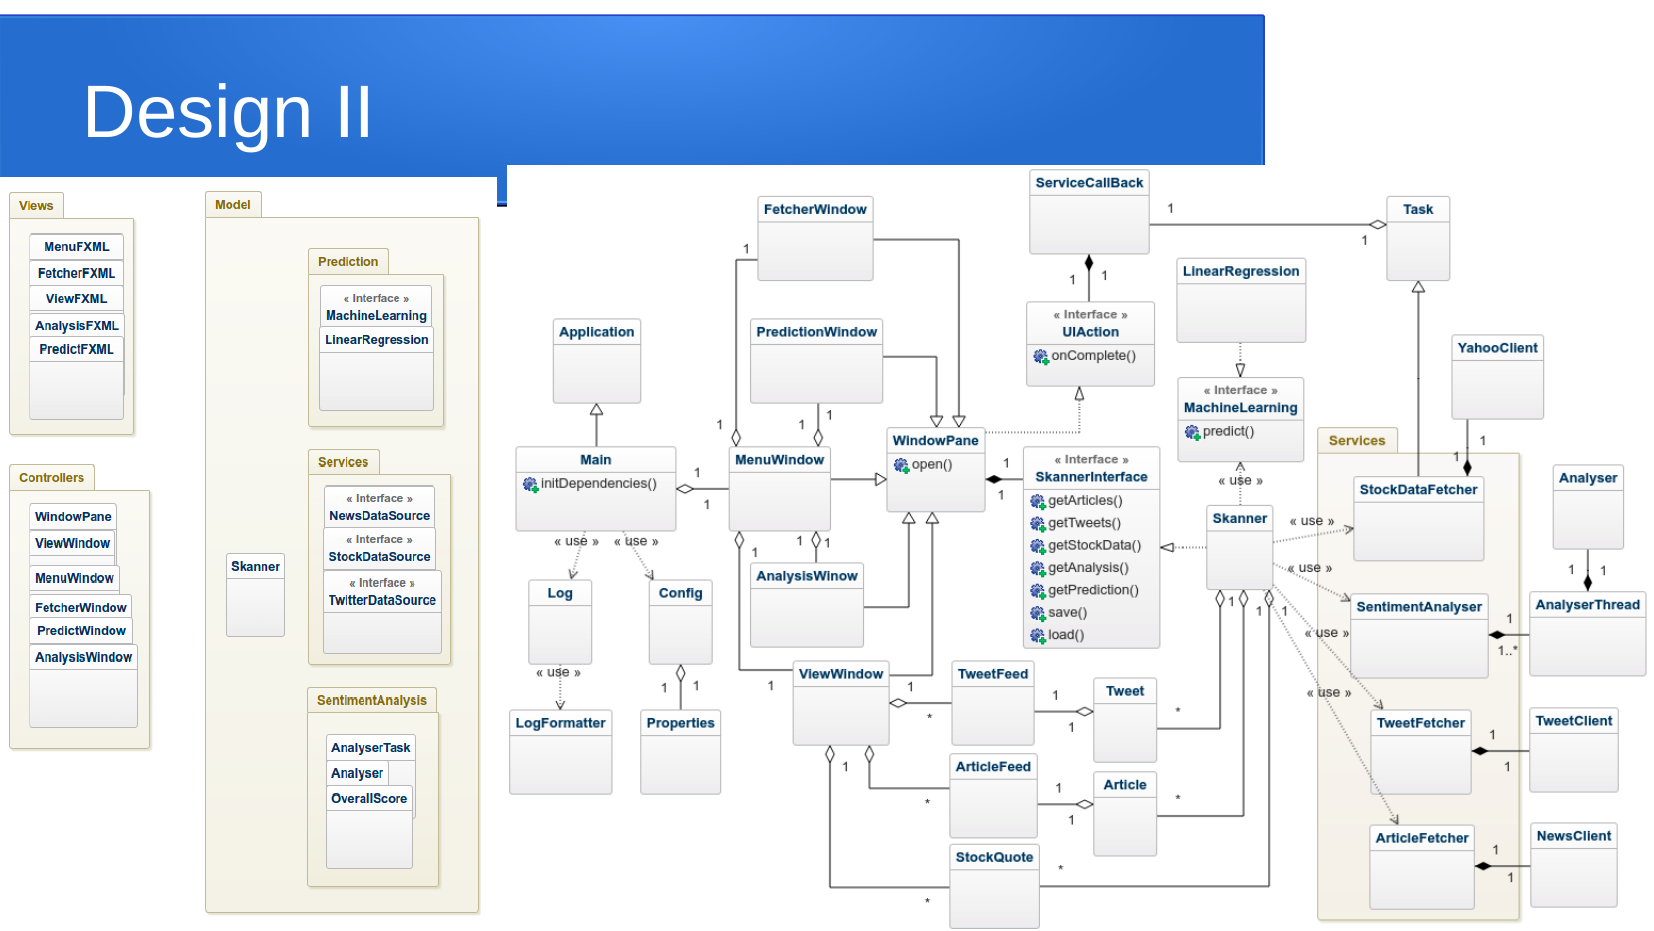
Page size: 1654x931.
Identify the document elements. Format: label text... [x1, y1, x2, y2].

picture [507, 165, 1654, 929]
picture [0, 177, 497, 931]
title Design II [82, 35, 1235, 189]
